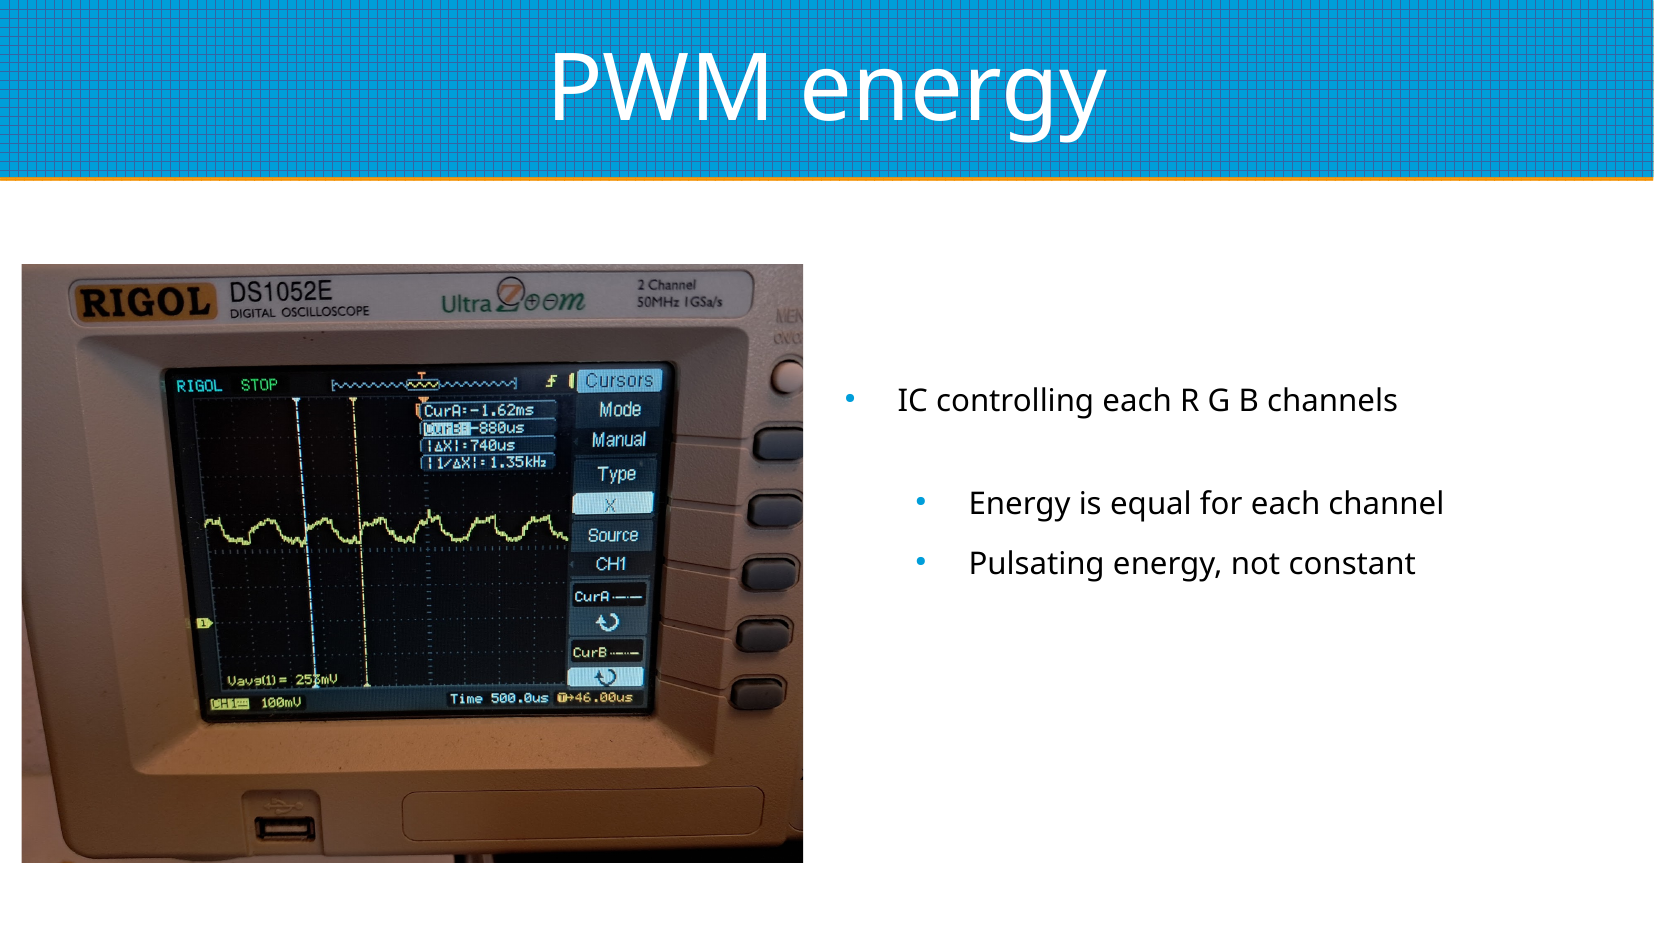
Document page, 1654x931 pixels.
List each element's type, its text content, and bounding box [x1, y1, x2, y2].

picture [21, 264, 804, 863]
title PWM energy [82, 14, 1571, 148]
list IC controlling each R G B channels Energy is equal for each channel Pulsating energy, not constant [826, 206, 1595, 916]
